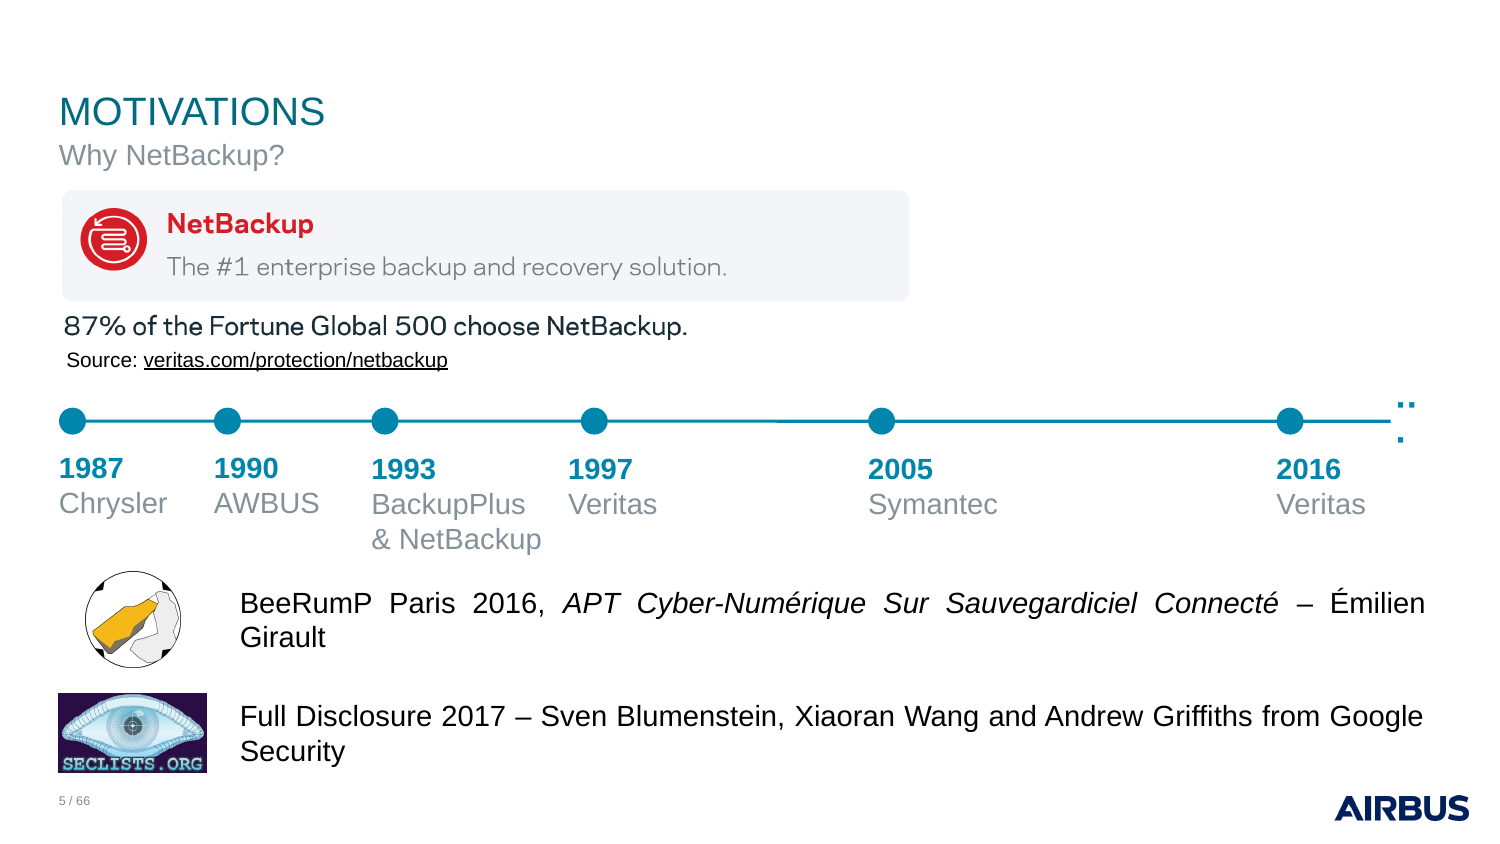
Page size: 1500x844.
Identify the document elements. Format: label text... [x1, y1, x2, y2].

picture [58, 187, 913, 305]
text_box [214, 407, 241, 419]
text_box BeeRumP Paris 2016, APT Cyber-Numérique Sur Sauvegardiciel Connecté – Émilien Girault [224, 568, 1441, 669]
text_box [868, 423, 895, 435]
text_box 1997 Veritas [568, 423, 781, 536]
text_box Source: veritas.com/protection/netbackup [58, 331, 913, 387]
text_box [1276, 407, 1304, 435]
text_box [868, 407, 895, 419]
text_box ⋅⋅⋅ [1390, 388, 1441, 454]
text_box [214, 423, 241, 435]
text_box 1987 Chrysler [58, 419, 184, 535]
text_box 1993 BackupPlus & NetBackup [371, 423, 560, 568]
text_box 2016 Veritas [1276, 420, 1397, 536]
text_box 1990 AWBUS [213, 423, 339, 535]
text_box Full Disclosure 2017 – Sven Blumenstein, Xiaoran Wang and Andrew Griffiths from Google Security [224, 682, 1441, 783]
text_box [371, 407, 399, 419]
text_box [581, 407, 608, 419]
picture [85, 571, 181, 668]
picture [1334, 795, 1469, 821]
text_box [59, 407, 86, 419]
picture [61, 309, 693, 331]
text_box [371, 423, 399, 435]
title MOTIVATIONS Why NetBackup? [58, 80, 1441, 192]
text_box 2005 Symantec [868, 423, 1014, 536]
picture [58, 693, 207, 773]
text_box [581, 423, 608, 435]
